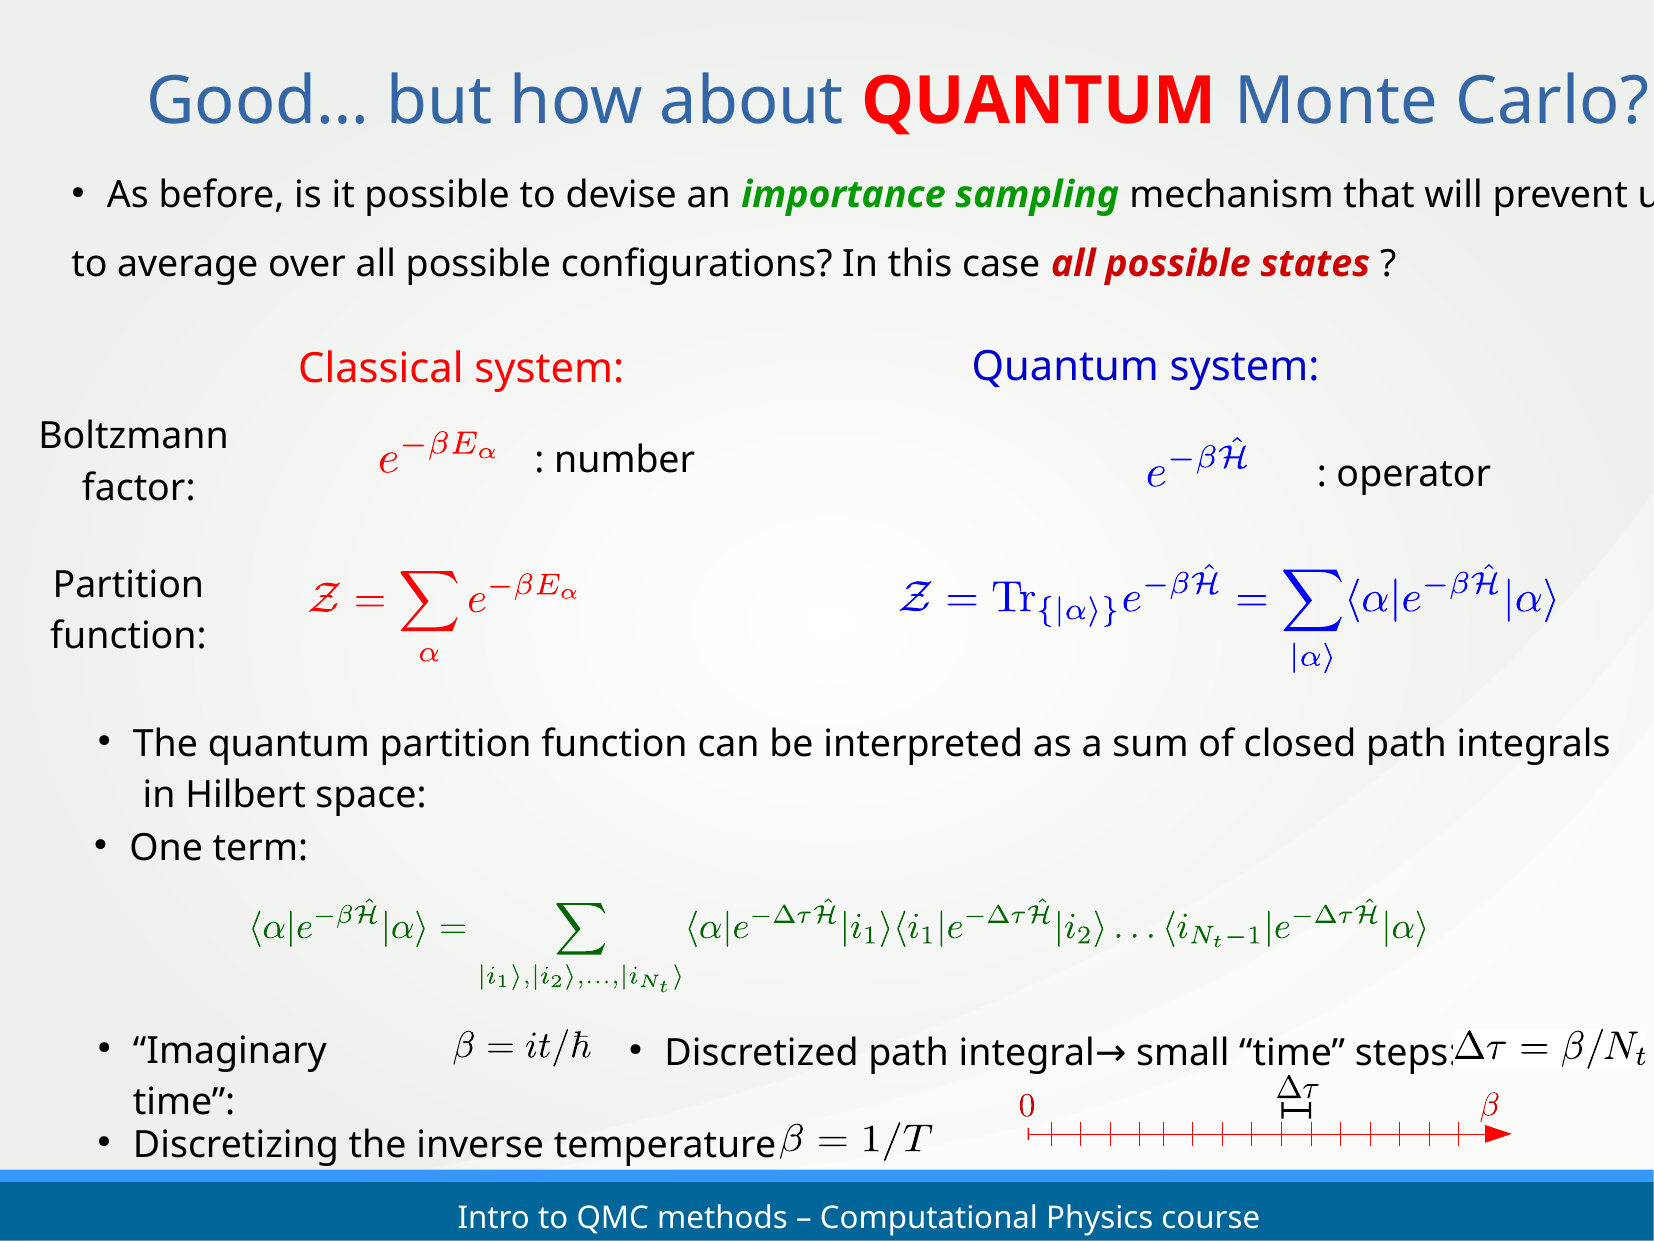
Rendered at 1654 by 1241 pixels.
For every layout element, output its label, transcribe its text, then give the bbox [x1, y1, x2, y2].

text_box : number [519, 425, 701, 483]
text_box Discretizing the inverse temperature [82, 1110, 781, 1168]
text_box Quantum system: [956, 327, 1319, 390]
text_box “Imaginary time”: [82, 1015, 451, 1110]
text_box One term: [79, 813, 317, 871]
text_box Partition function: [35, 550, 218, 650]
text_box [377, 430, 498, 473]
text_box [1452, 1028, 1647, 1069]
text_box Classical system: [283, 330, 626, 393]
text_box Boltzmann factor: [23, 401, 247, 501]
text_box Good… but how about QUANTUM Monte Carlo? [95, 45, 1625, 160]
text_box [248, 898, 1430, 993]
text_box [778, 1122, 934, 1161]
text_box : operator [1302, 438, 1501, 497]
text_box As before, is it possible to devise an importance sampling mechanism that will prevent us to average over all possible configurations? In this case all possible states ? [56, 160, 1637, 278]
text_box [1479, 1092, 1501, 1123]
text_box [452, 1029, 591, 1067]
text_box [307, 566, 579, 662]
text_box Discretized path integral→ small “time” steps: [614, 1017, 1455, 1075]
text_box The quantum partition function can be interpreted as a sum of closed path integrals in Hilbert space: [82, 708, 1569, 809]
picture [0, 0, 1654, 1169]
text_box [897, 564, 1560, 674]
text_box [1145, 437, 1249, 487]
text_box [1018, 1093, 1036, 1117]
text_box [1275, 1074, 1321, 1099]
